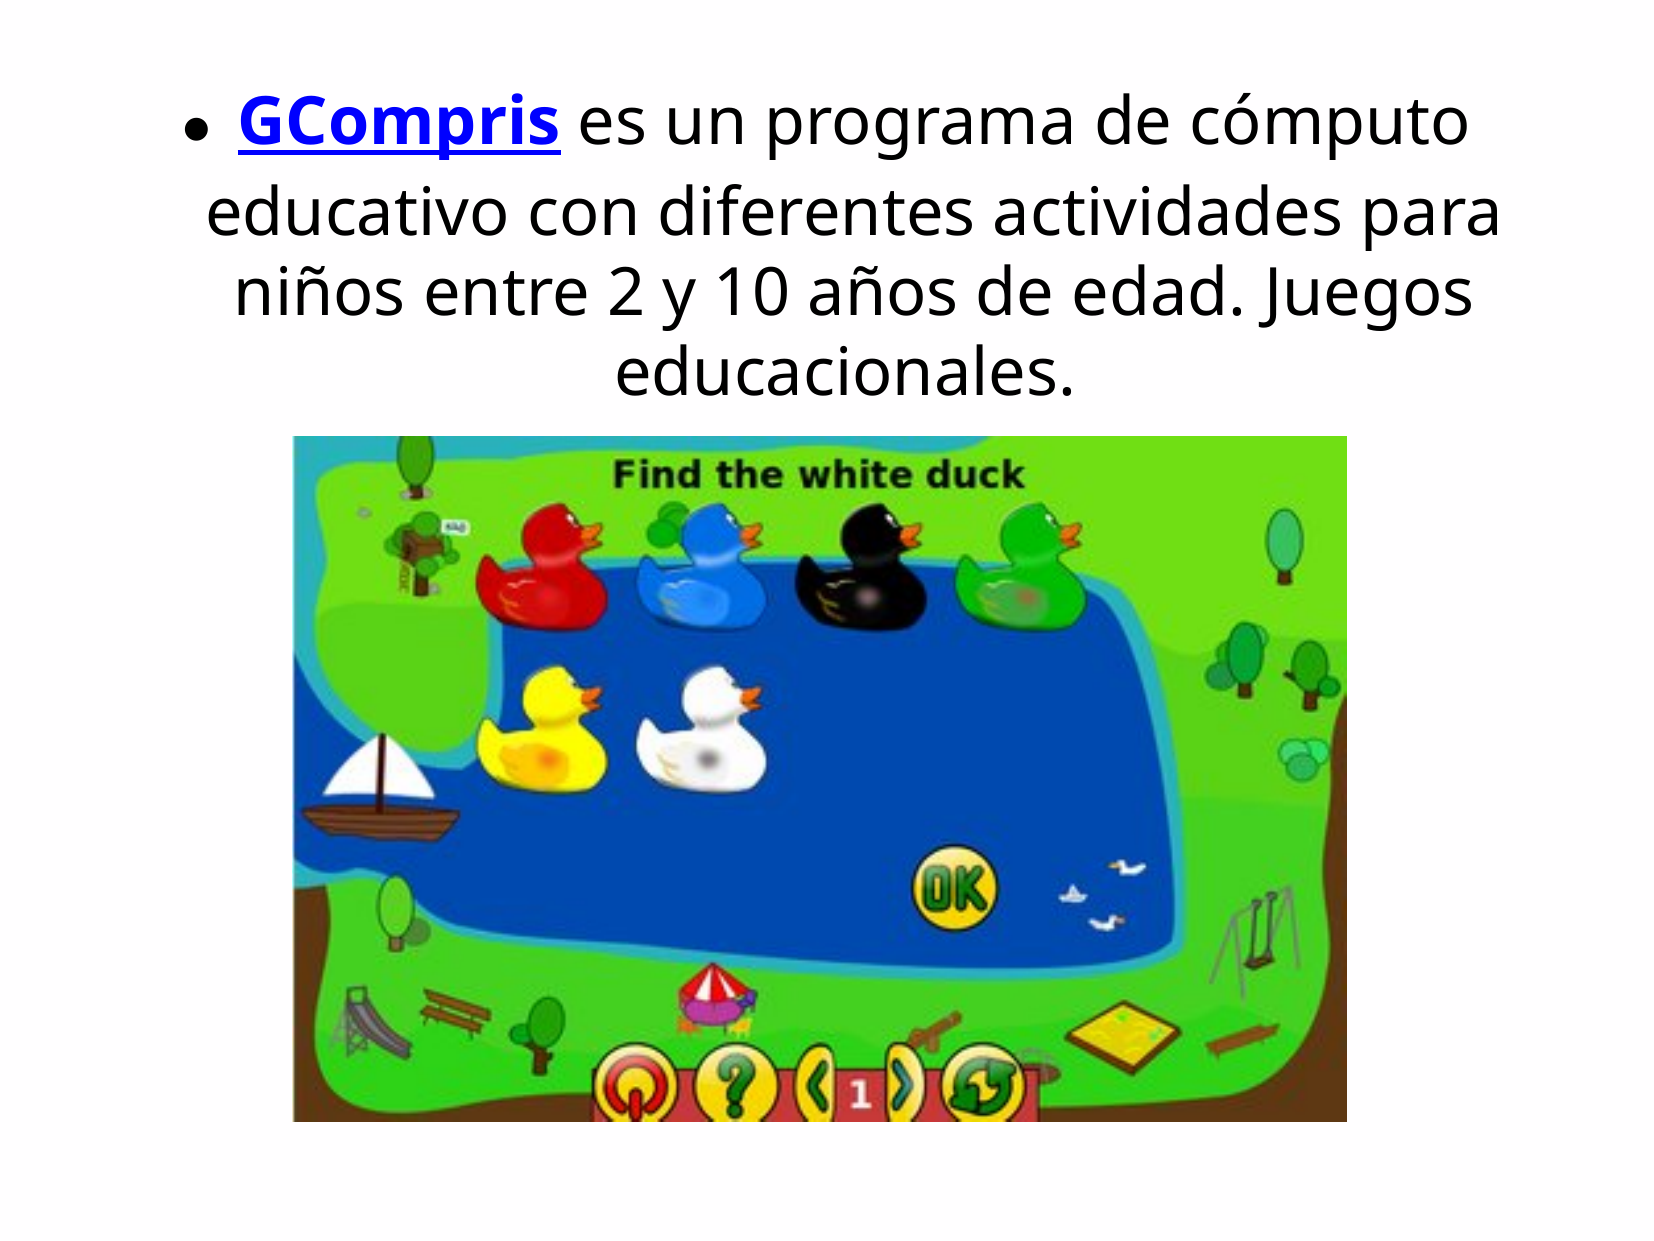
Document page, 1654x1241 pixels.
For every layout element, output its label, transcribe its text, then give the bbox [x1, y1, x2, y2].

list GCompris es un programa de cómputo educativo con diferentes actividades para niños entre 2 y 10 años de edad. Juegos educacionales. [82, 70, 1571, 1158]
picture [292, 436, 1347, 1123]
